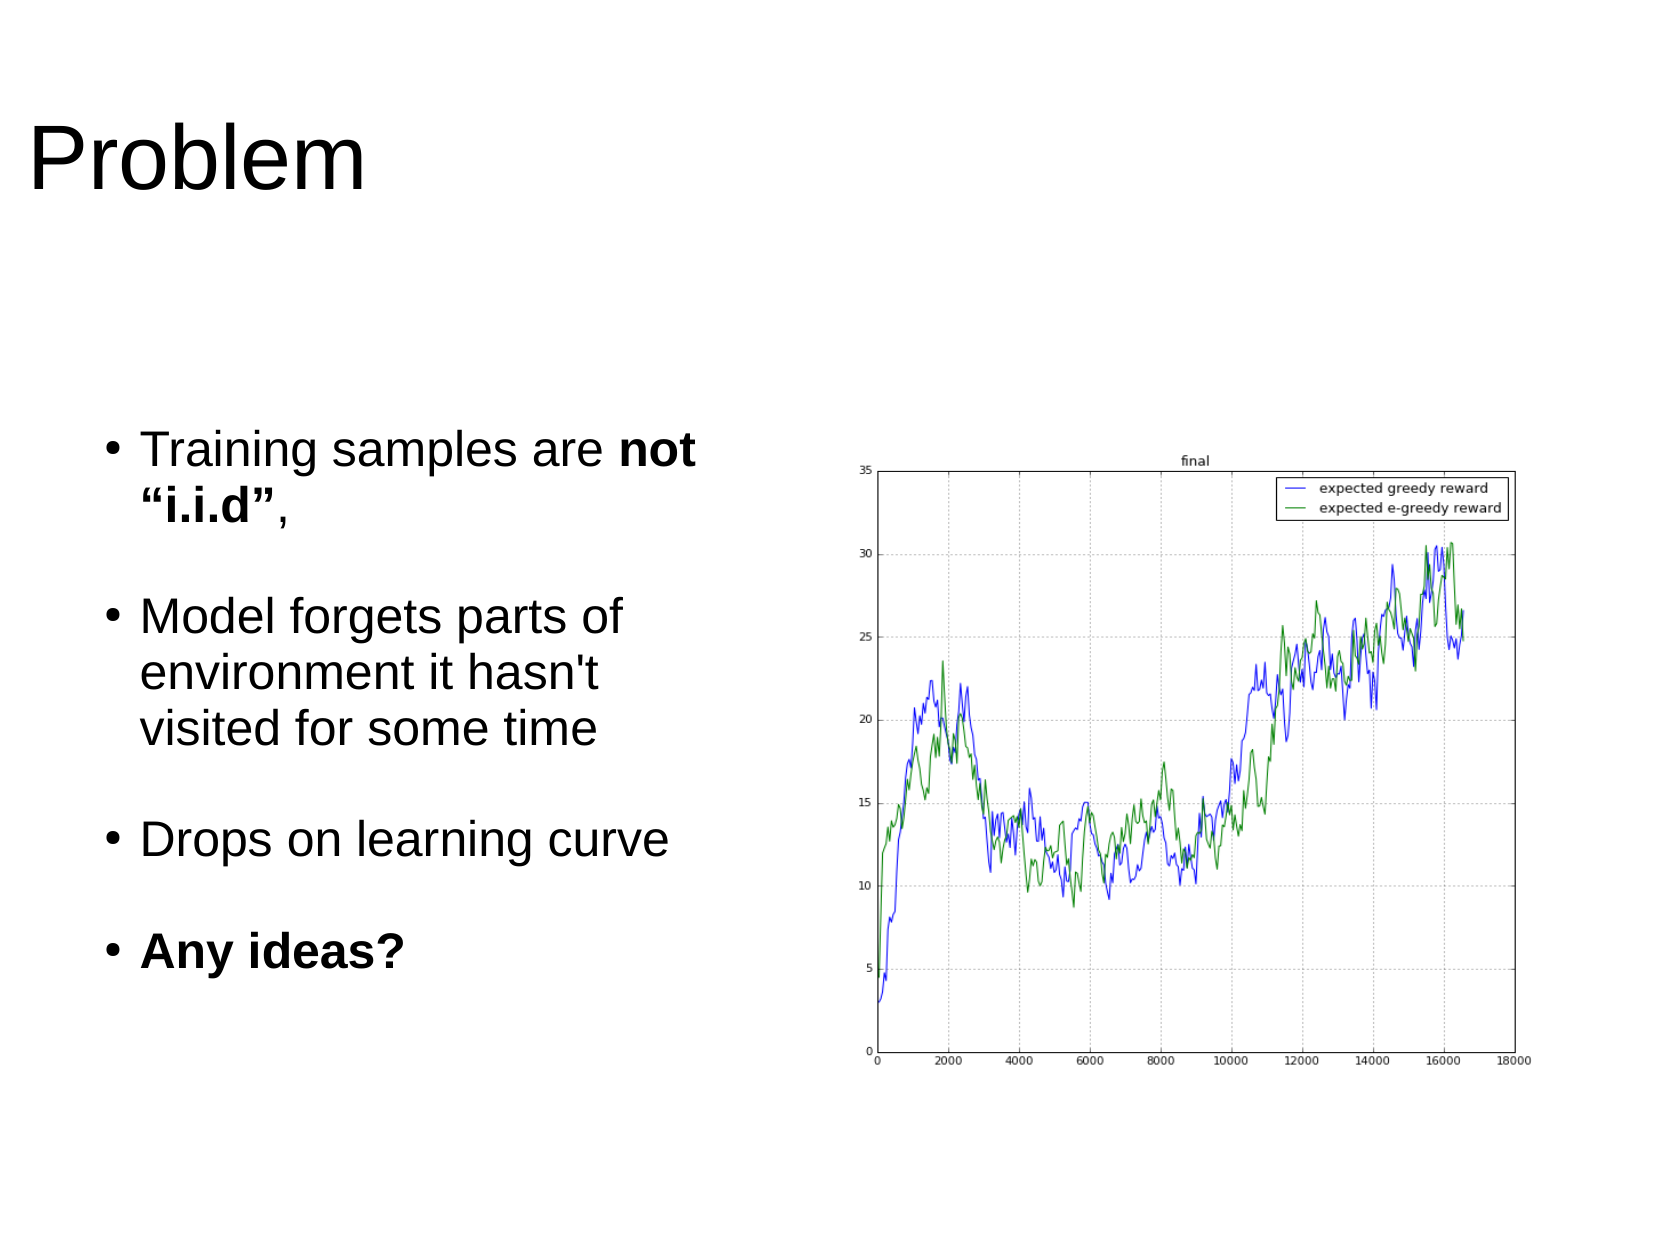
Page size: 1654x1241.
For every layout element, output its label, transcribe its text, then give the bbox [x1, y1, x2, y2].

picture [850, 448, 1541, 1074]
text_box Training samples are not “i.i.d”, Model forgets parts of environment it hasn't visited for some time Drops on learning curve Any ideas? [45, 405, 796, 1001]
text_box Problem [3, 90, 1099, 333]
